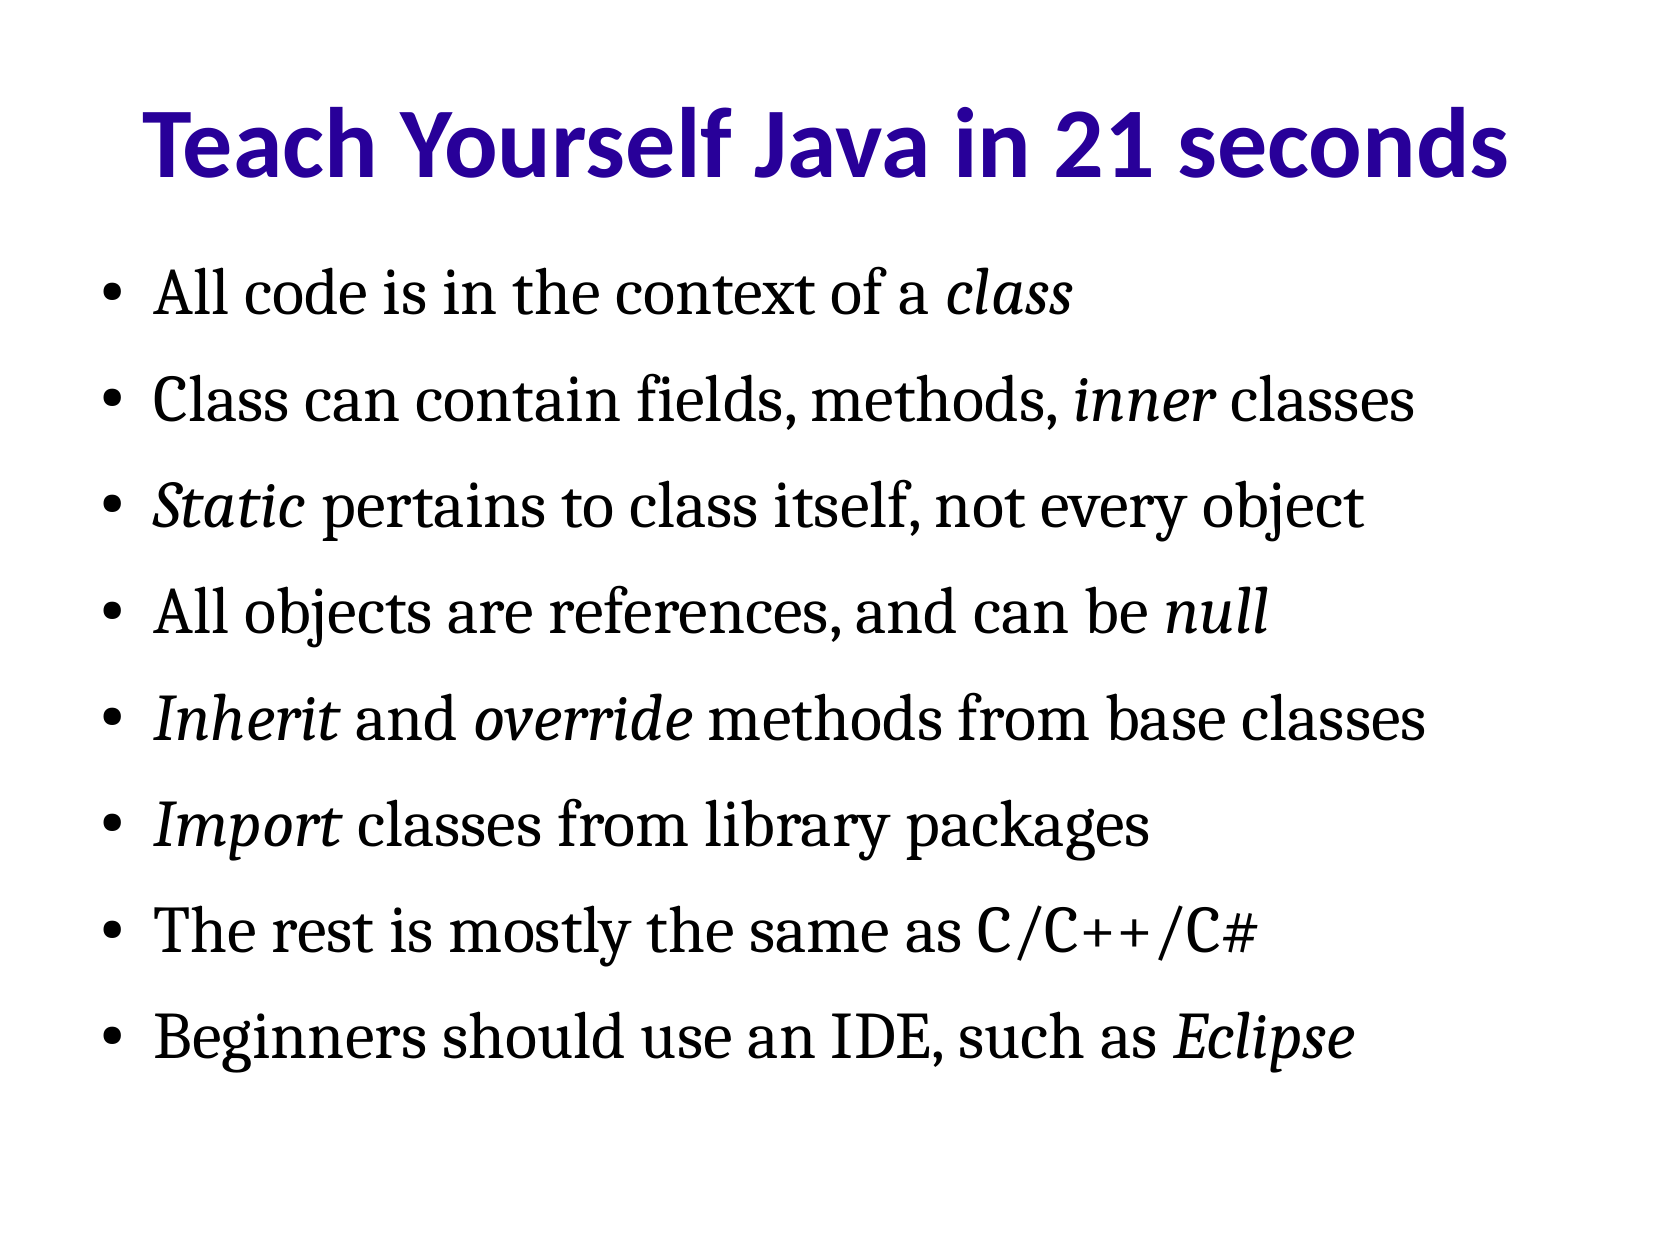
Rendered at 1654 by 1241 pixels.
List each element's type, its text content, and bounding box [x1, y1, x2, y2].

title Teach Yourself Java in 21 seconds [82, 49, 1571, 254]
list All code is in the context of a class Class can contain fields, methods, inner classes Static pertains to class itself, not every object All objects are references, and can be null Inherit and override methods from base classes Import classes from library packages The rest is mostly the same as C/C++/C# Beginners should use an IDE, such as Eclipse [82, 254, 1571, 1088]
